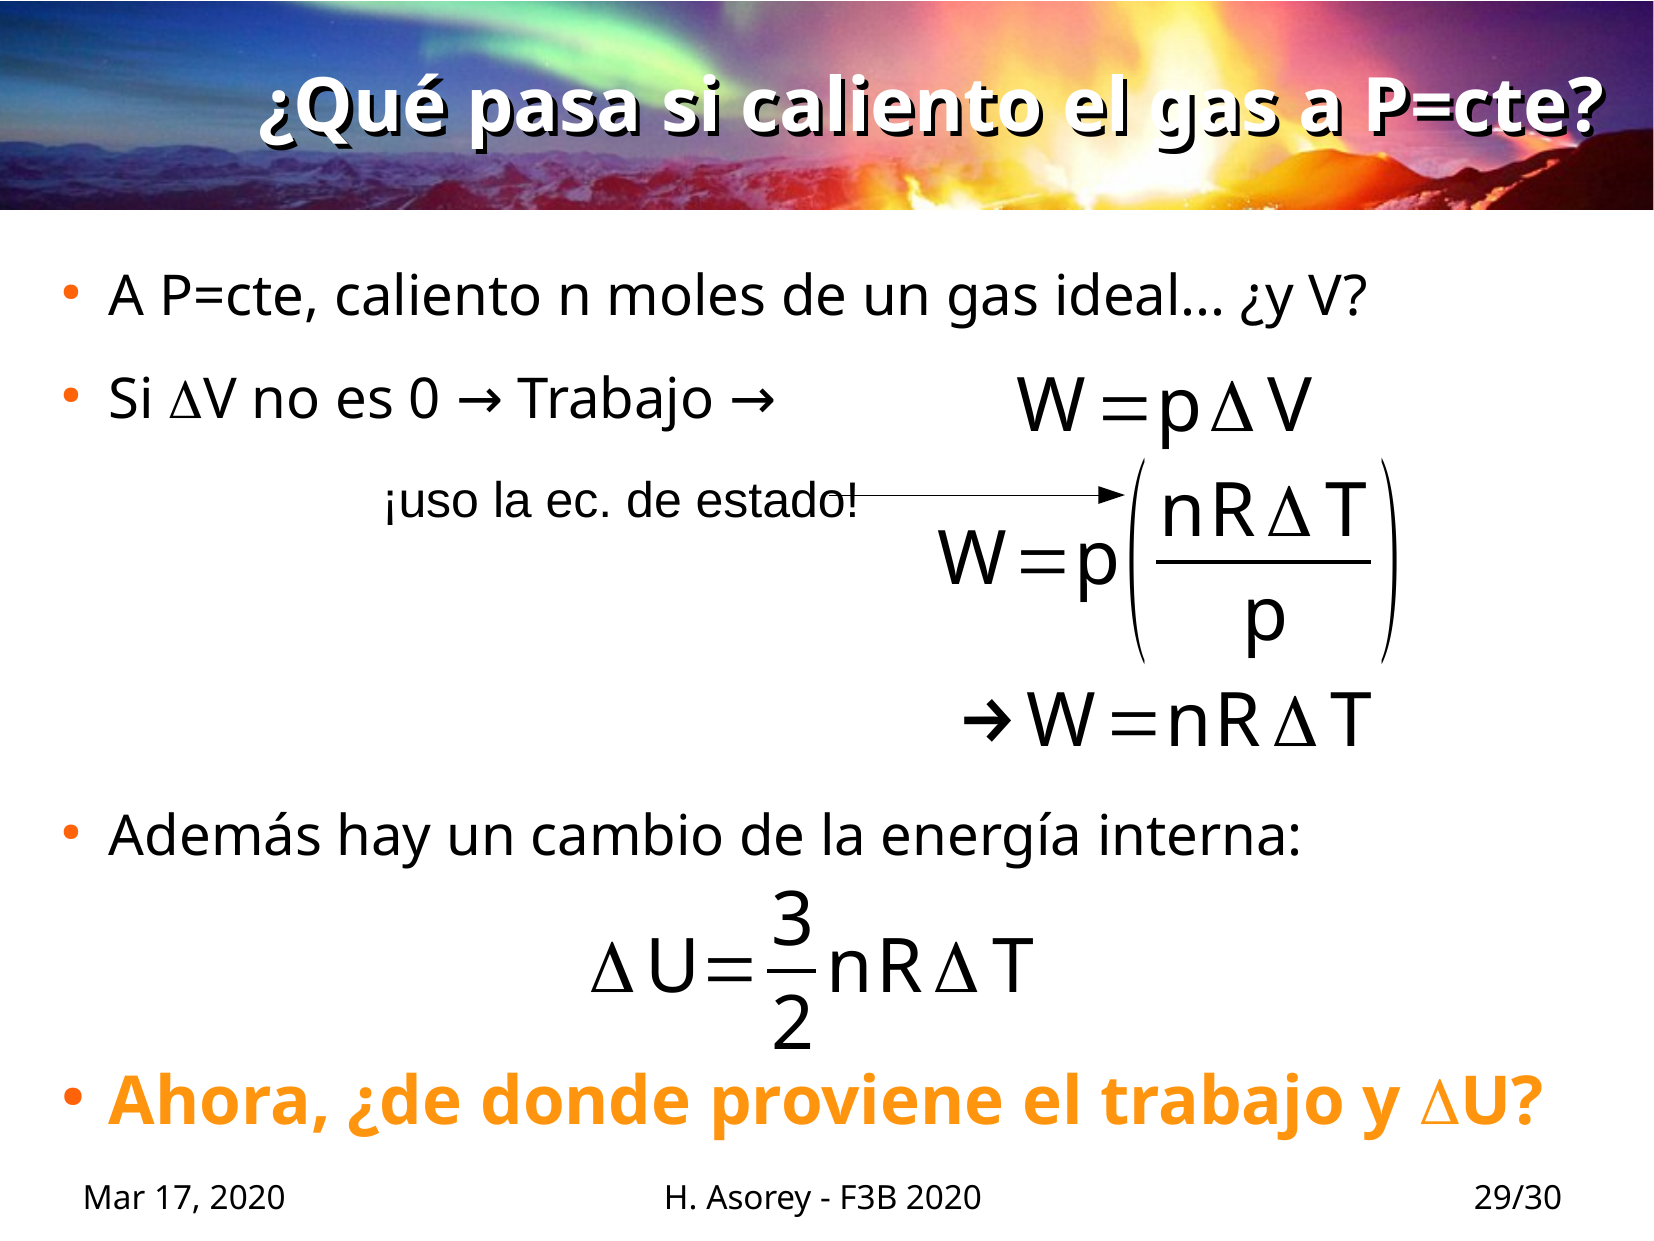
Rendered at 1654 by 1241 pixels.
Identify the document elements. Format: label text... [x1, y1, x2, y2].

list A P=cte, caliento n moles de un gas ideal... ¿y V? Si DV no es 0 → Trabajo → Además hay un cambio de la energía interna: Ahora, ¿de donde proviene el trabajo y DU? [45, 255, 1606, 1156]
chart [581, 872, 1041, 1068]
picture [0, 1, 1654, 210]
chart [927, 358, 1411, 766]
text_box ¡uso la ec. de estado! [367, 465, 875, 541]
title ¿Qué pasa si caliento el gas a P=cte? [45, 15, 1606, 191]
